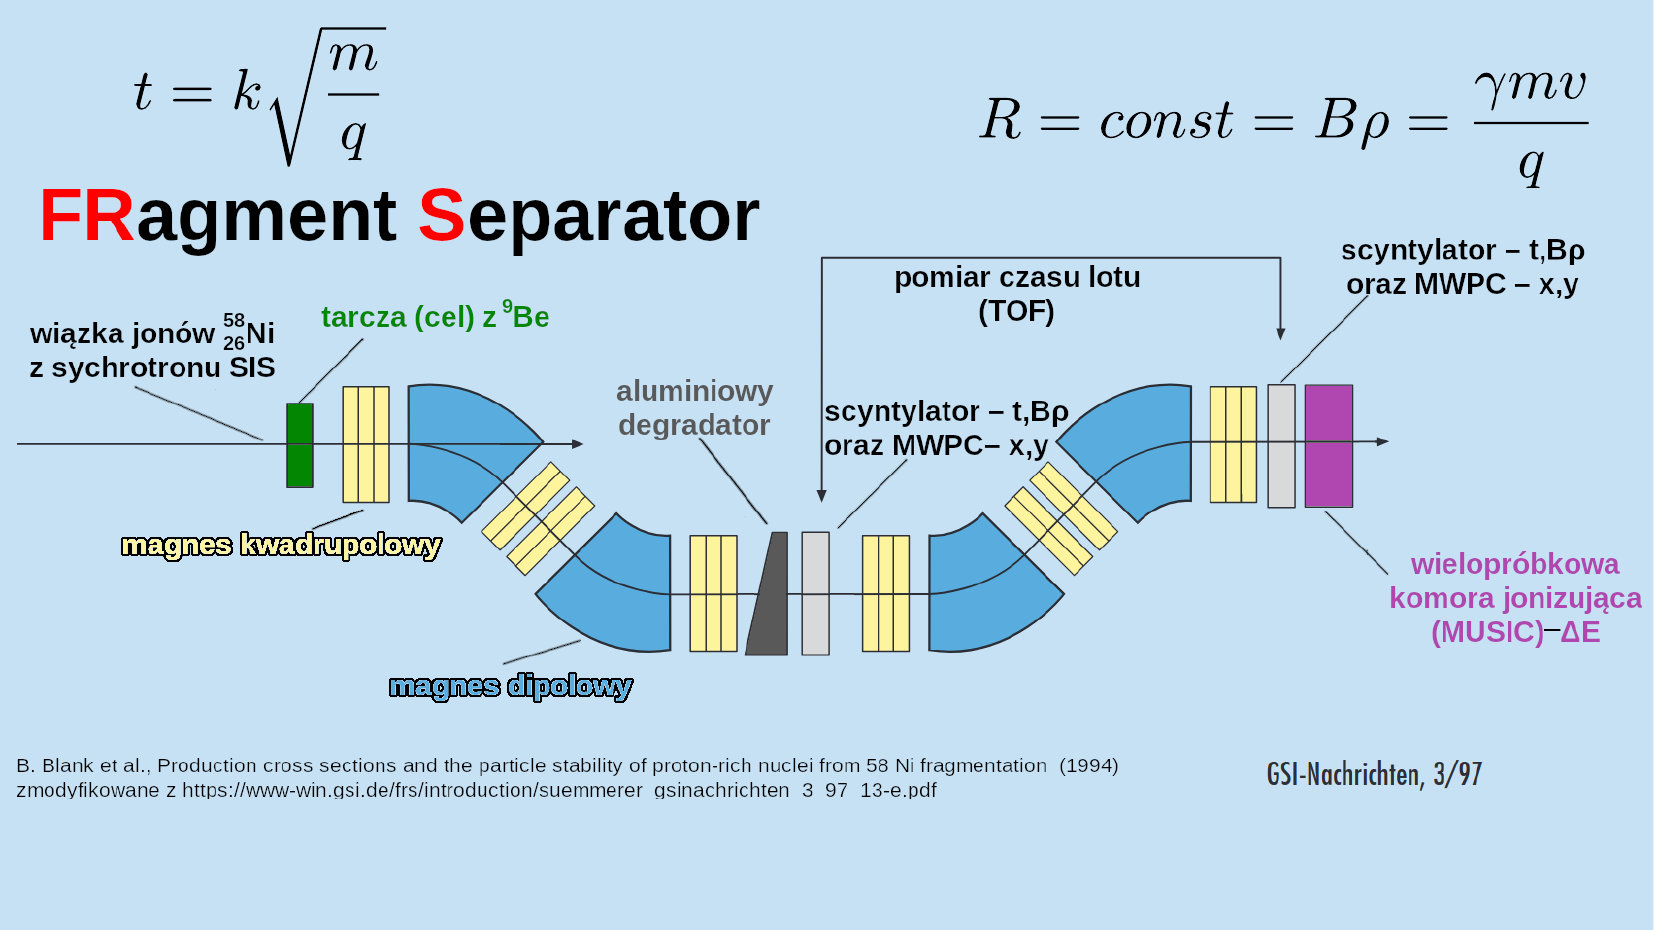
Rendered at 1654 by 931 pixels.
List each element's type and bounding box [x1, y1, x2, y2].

text_box [341, 123, 366, 161]
text_box [1475, 72, 1506, 111]
text_box [134, 72, 152, 110]
text_box [1560, 72, 1586, 99]
text_box [1153, 111, 1186, 139]
text_box [173, 87, 212, 91]
text_box [269, 27, 387, 167]
text_box [979, 97, 1021, 139]
text_box [1509, 72, 1557, 99]
text_box [1315, 97, 1357, 138]
text_box [1101, 111, 1124, 139]
text_box [234, 68, 261, 110]
text_box [1519, 151, 1544, 188]
picture [17, 188, 1642, 799]
text_box [1474, 121, 1589, 125]
text_box [1126, 111, 1152, 139]
text_box [1190, 111, 1212, 139]
text_box [1361, 111, 1389, 151]
text_box [1215, 101, 1234, 139]
text_box [329, 44, 378, 71]
text_box [173, 98, 212, 102]
